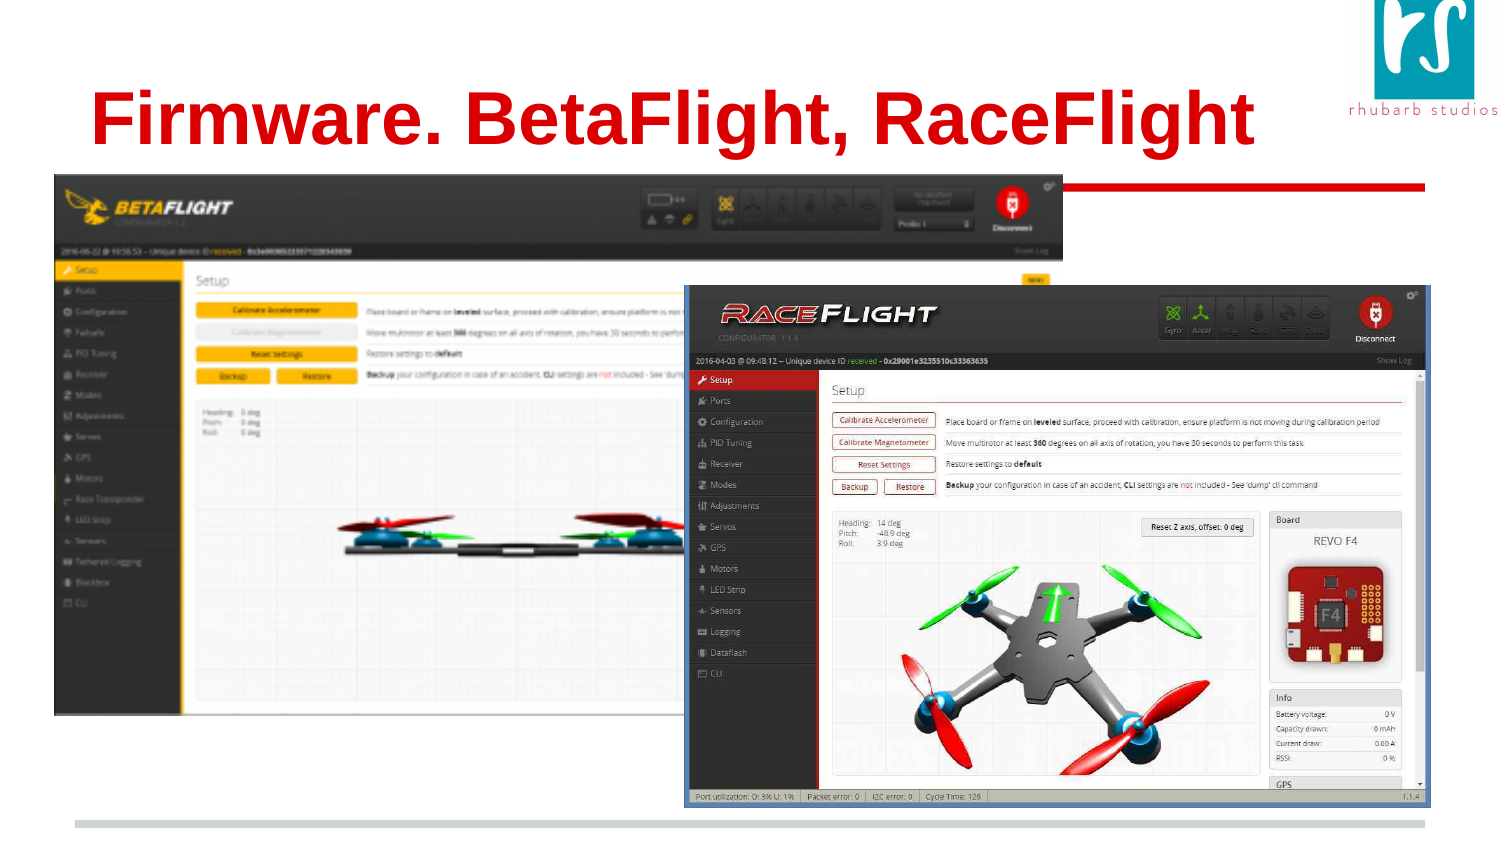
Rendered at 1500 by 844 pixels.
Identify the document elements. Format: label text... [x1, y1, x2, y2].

title Firmware. BetaFlight, RaceFlight [75, 33, 1425, 175]
picture [54, 174, 1453, 808]
picture [1348, 0, 1500, 118]
